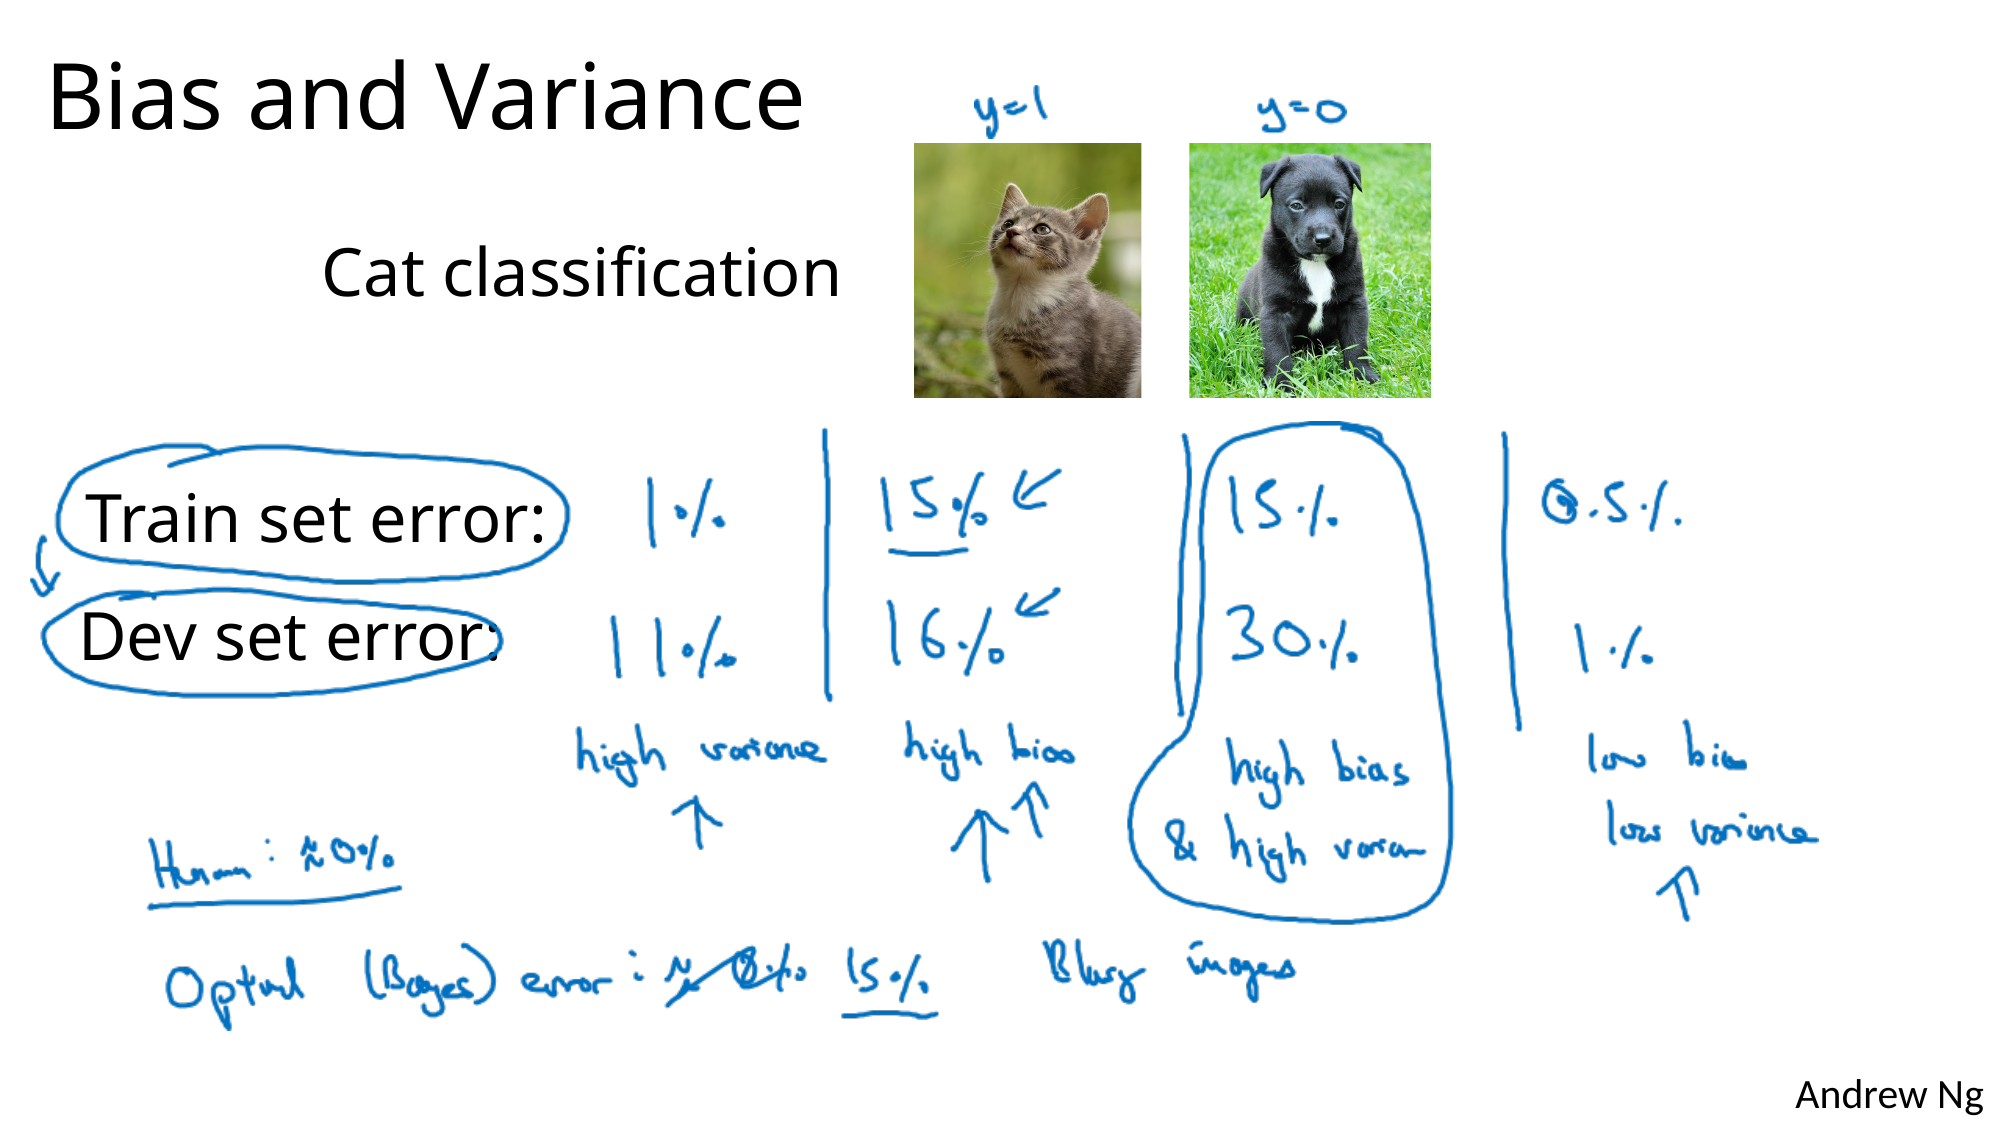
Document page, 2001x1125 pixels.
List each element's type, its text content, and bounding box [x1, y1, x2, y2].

title Bias and Variance [30, 29, 1755, 248]
text_box Cat classification [306, 222, 859, 318]
picture [30, 421, 1819, 1031]
picture [1189, 143, 1431, 398]
picture [914, 143, 1142, 398]
picture [974, 85, 1347, 140]
